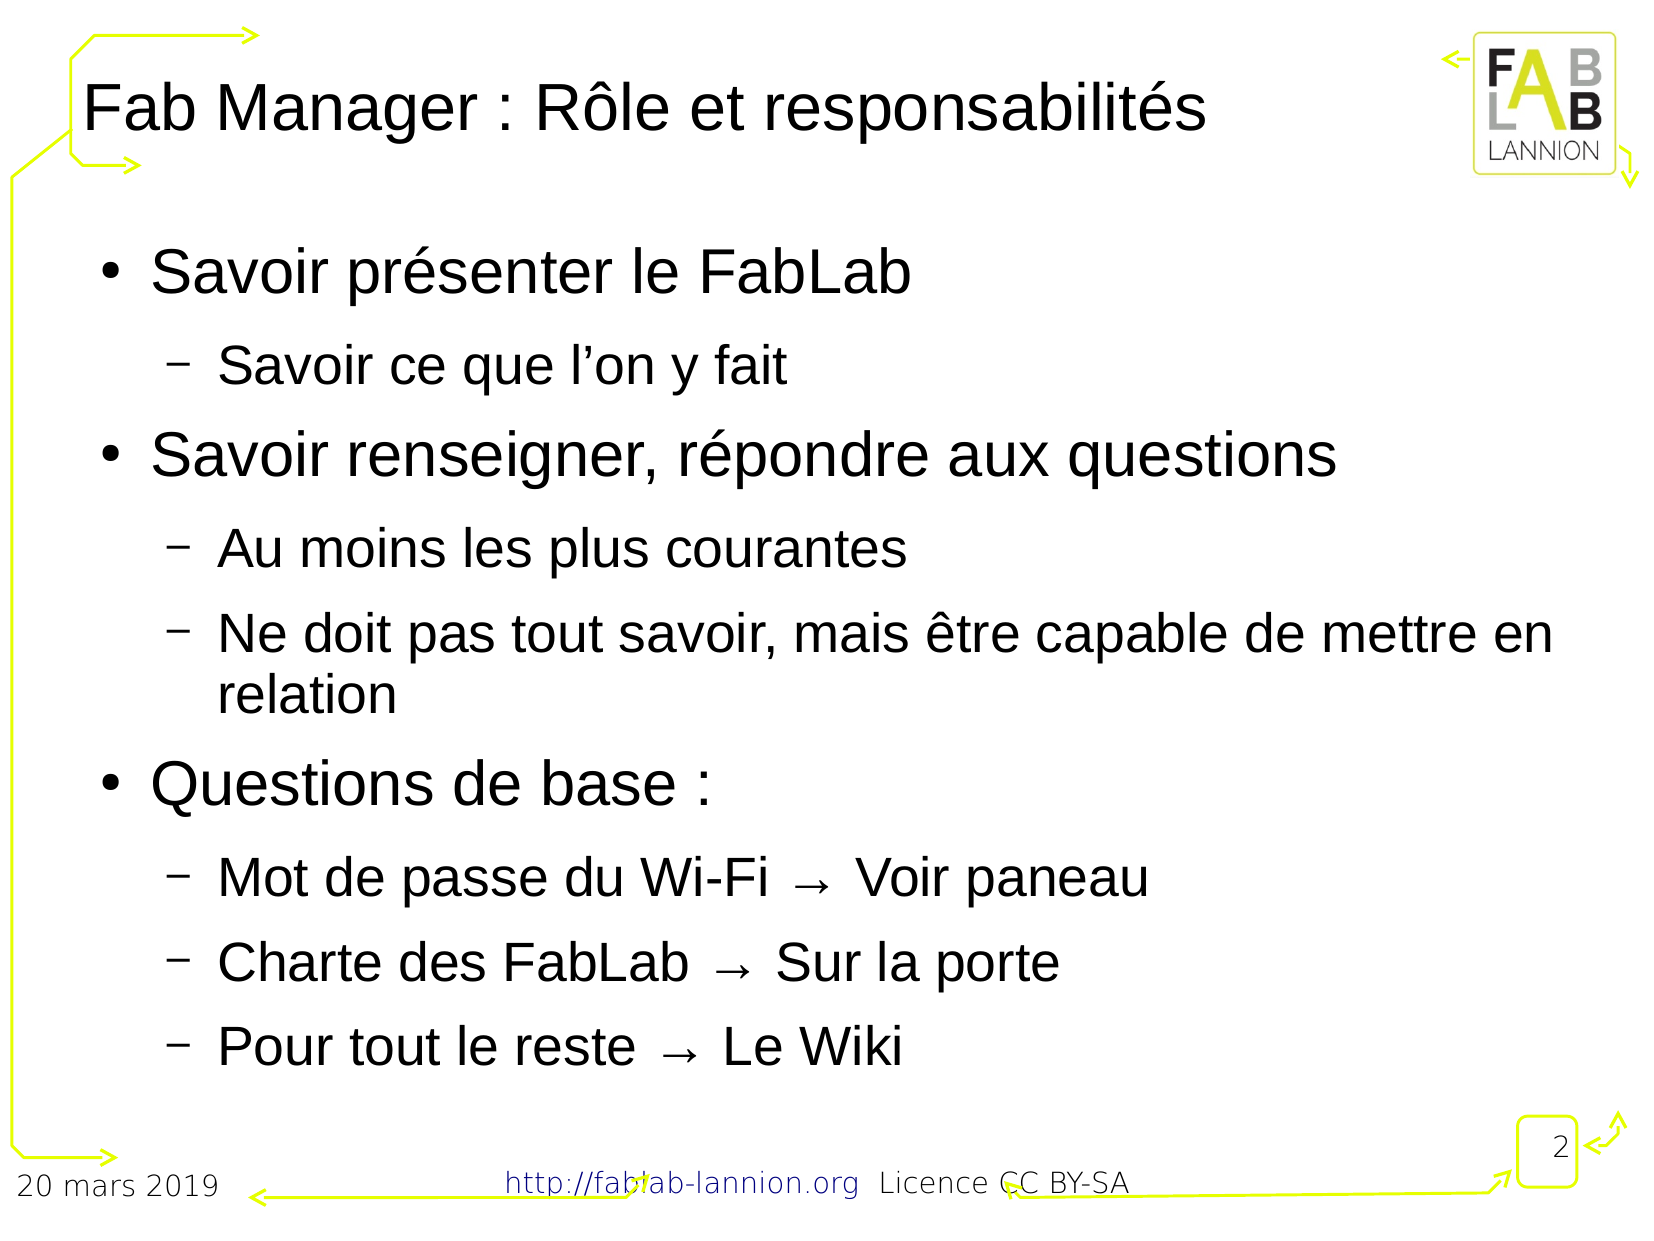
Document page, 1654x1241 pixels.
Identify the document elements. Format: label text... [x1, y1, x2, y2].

title Fab Manager : Rôle et responsabilités [82, 49, 1441, 166]
picture [1470, 29, 1619, 178]
list Savoir présenter le FabLab Savoir ce que l’on y fait Savoir renseigner, répondre aux questions Au moins les plus courantes Ne doit pas tout savoir, mais être capable de mettre en relation Questions de base : Mot de passe du Wi-Fi → Voir paneau Charte des FabLab → Sur la porte Pour tout le reste → Le Wiki [82, 236, 1571, 1080]
